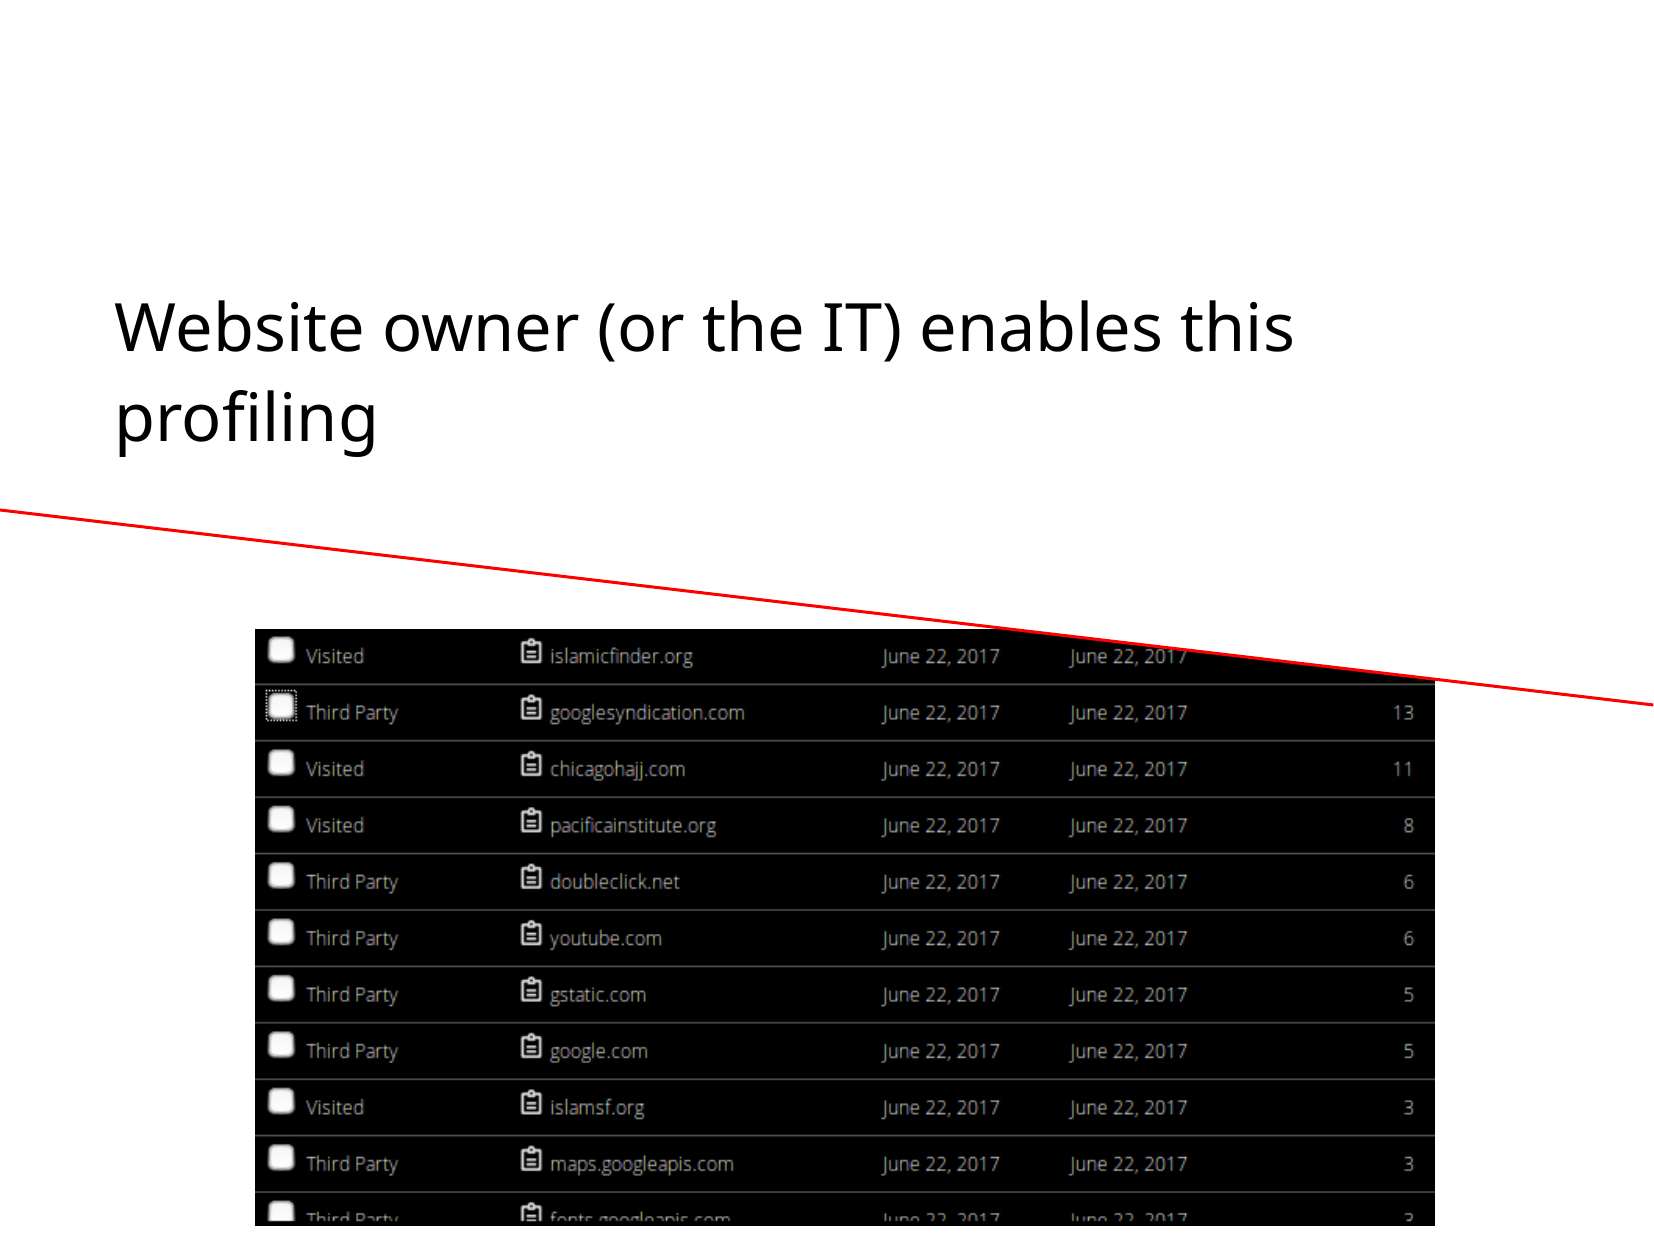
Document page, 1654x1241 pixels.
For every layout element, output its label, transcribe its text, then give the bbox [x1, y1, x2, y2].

text_box Website owner (or the IT) enables this profiling [98, 270, 1569, 394]
picture [255, 629, 1435, 1226]
text_box [921, 371, 1573, 688]
